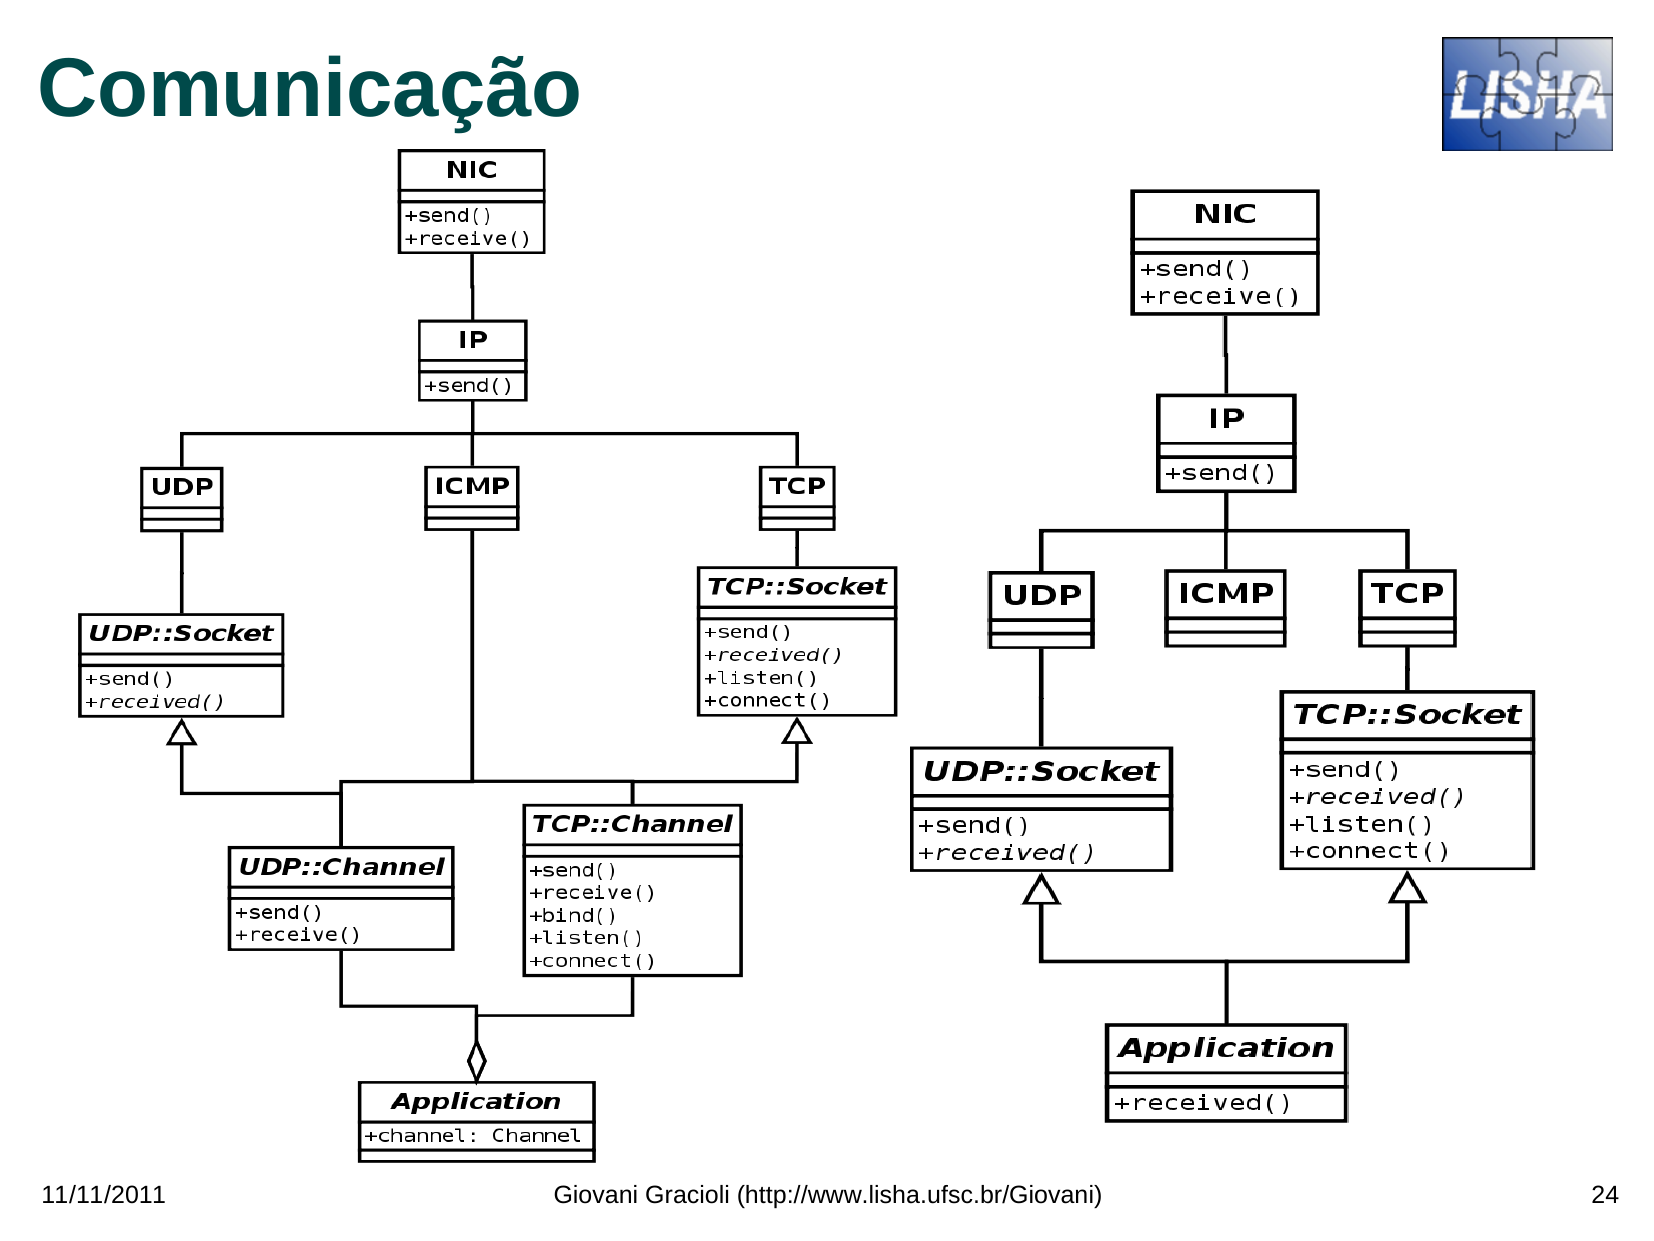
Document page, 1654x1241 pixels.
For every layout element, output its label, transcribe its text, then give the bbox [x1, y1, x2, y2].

picture [910, 187, 1538, 1125]
picture [1442, 37, 1613, 151]
title Comunicação [37, 37, 1426, 151]
picture [75, 149, 901, 1163]
